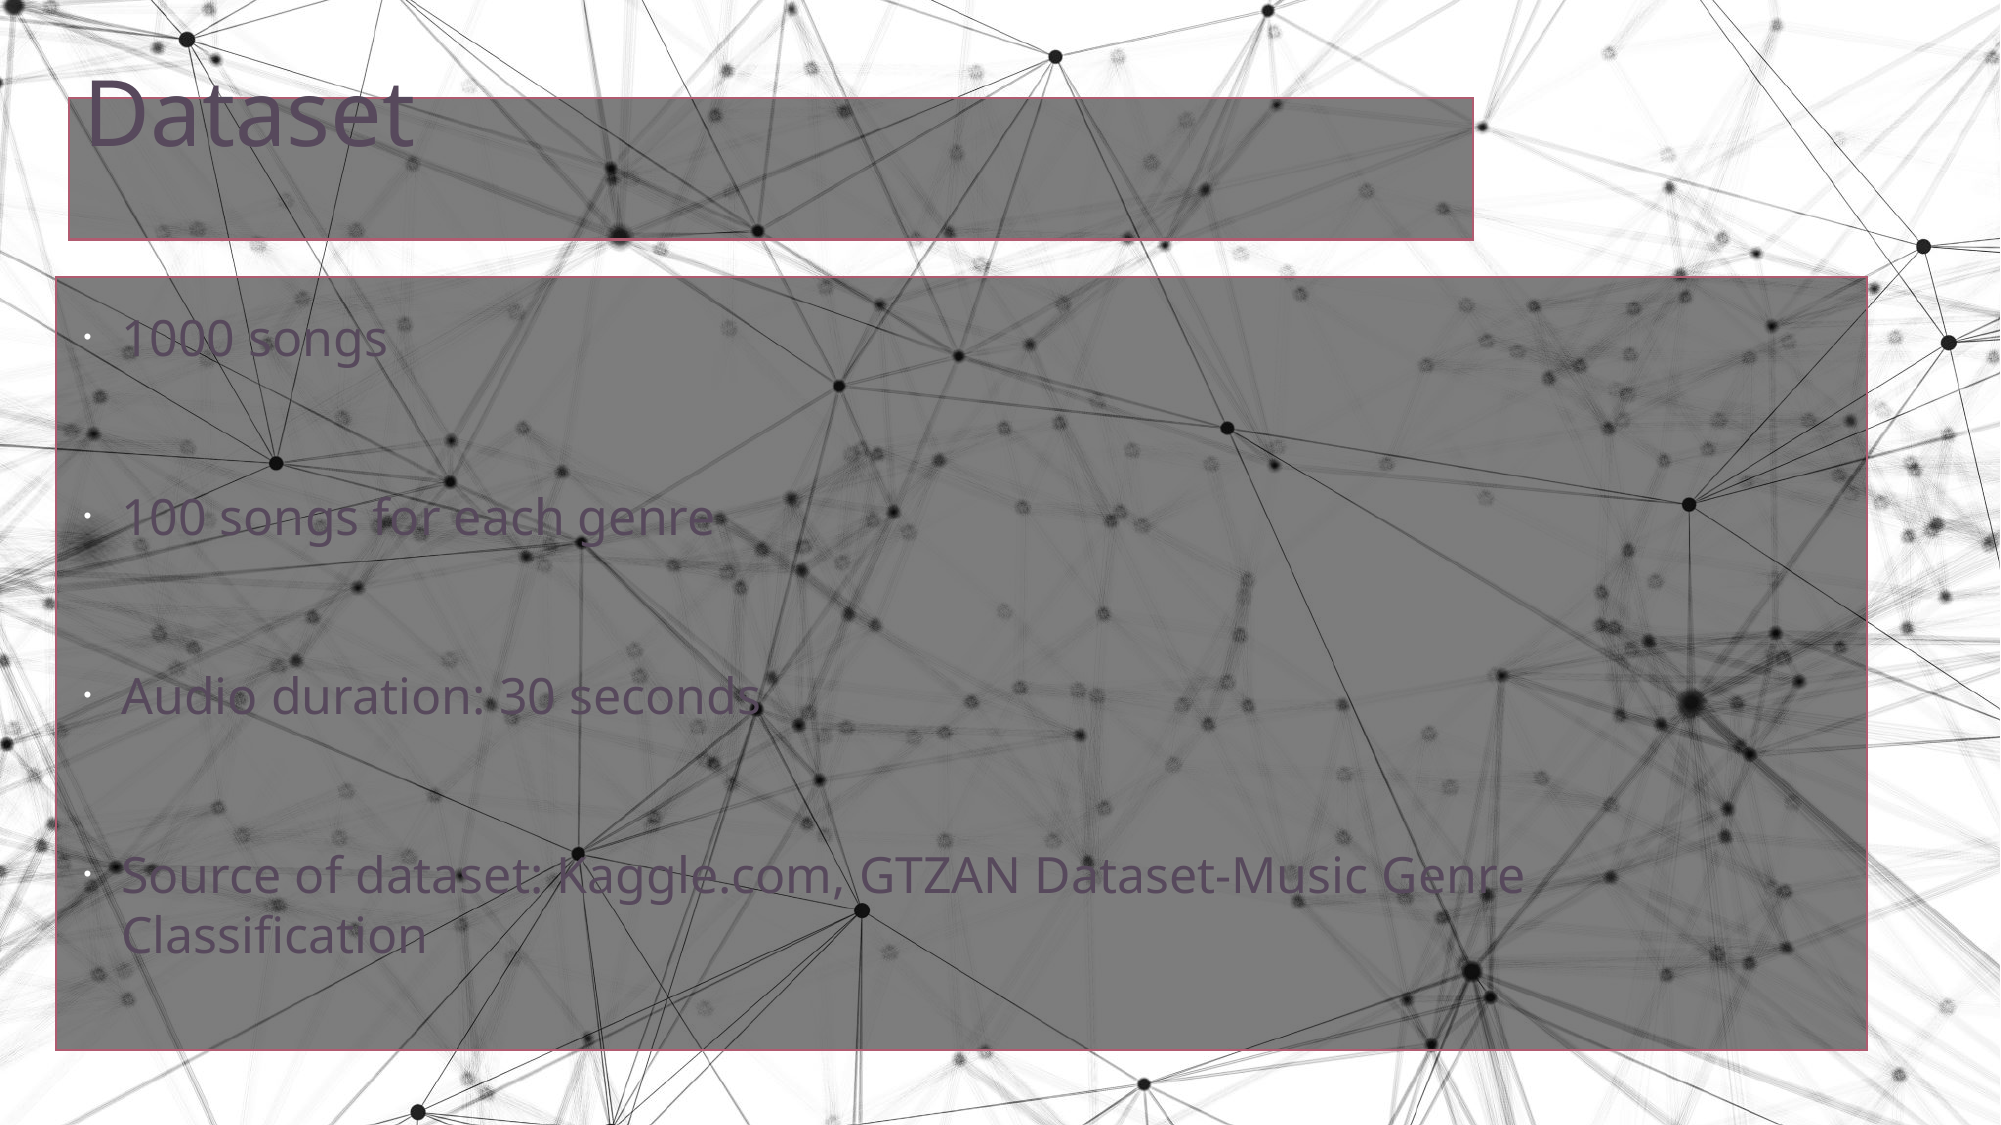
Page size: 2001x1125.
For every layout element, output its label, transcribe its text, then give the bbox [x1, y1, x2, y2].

list 1000 songs 100 songs for each genre Audio duration: 30 seconds Source of dataset: Kaggle.com, GTZAN Dataset-Music Genre Classification [68, 299, 1799, 990]
picture [0, 0, 2000, 1125]
text_box [55, 277, 1868, 1050]
title Dataset [68, 59, 1799, 277]
